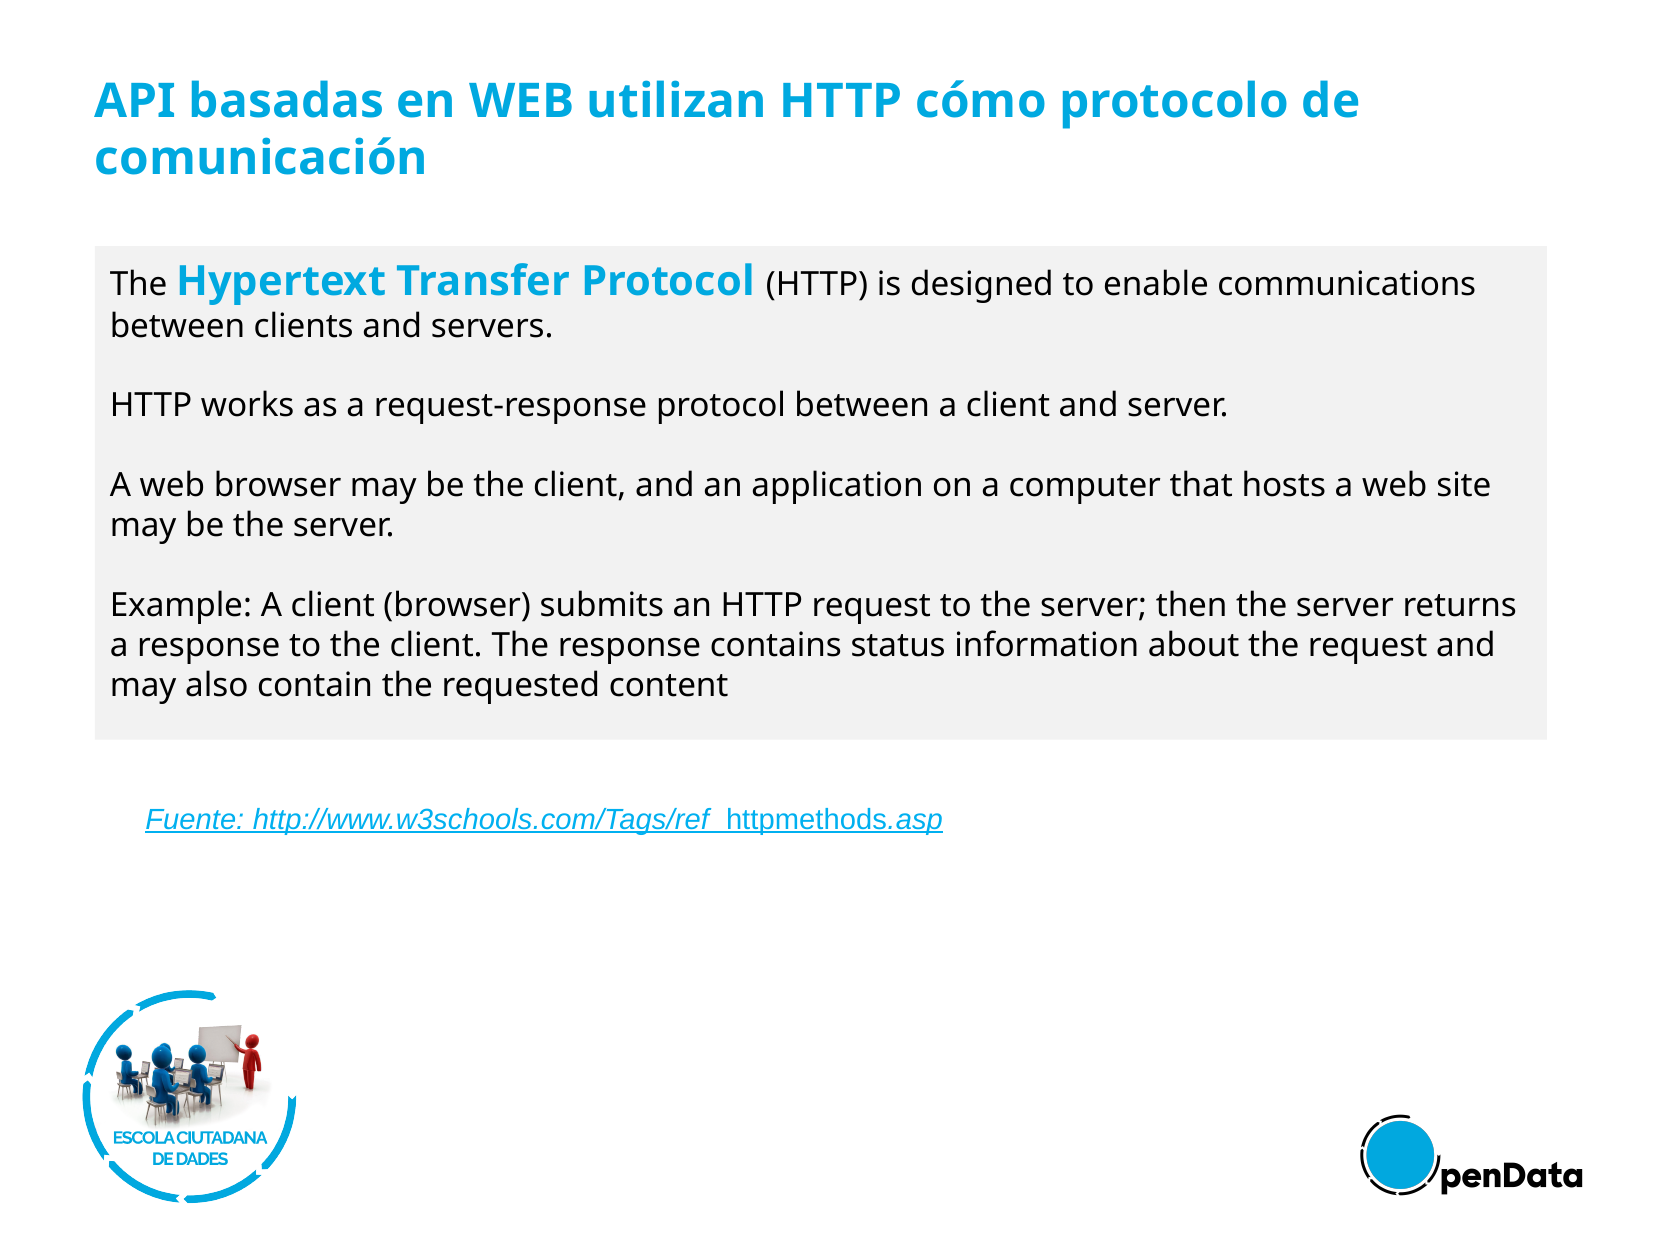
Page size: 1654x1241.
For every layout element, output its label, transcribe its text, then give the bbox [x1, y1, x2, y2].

picture [1354, 1108, 1600, 1206]
picture [45, 953, 333, 1241]
text_box The Hypertext Transfer Protocol (HTTP) is designed to enable communications between clients and servers. HTTP works as a request-response protocol between a client and server. A web browser may be the client, and an application on a computer that hosts a web site may be the server. Example: A client (browser) submits an HTTP request to the server; then the server returns a response to the client. The response contains status information about the request and may also contain the requested content [94, 246, 1547, 740]
text_box Fuente: http://www.w3schools.com/Tags/ref_httpmethods.asp [130, 792, 1103, 890]
text_box API basadas en WEB utilizan HTTP cómo protocolo de comunicación [94, 99, 1577, 151]
